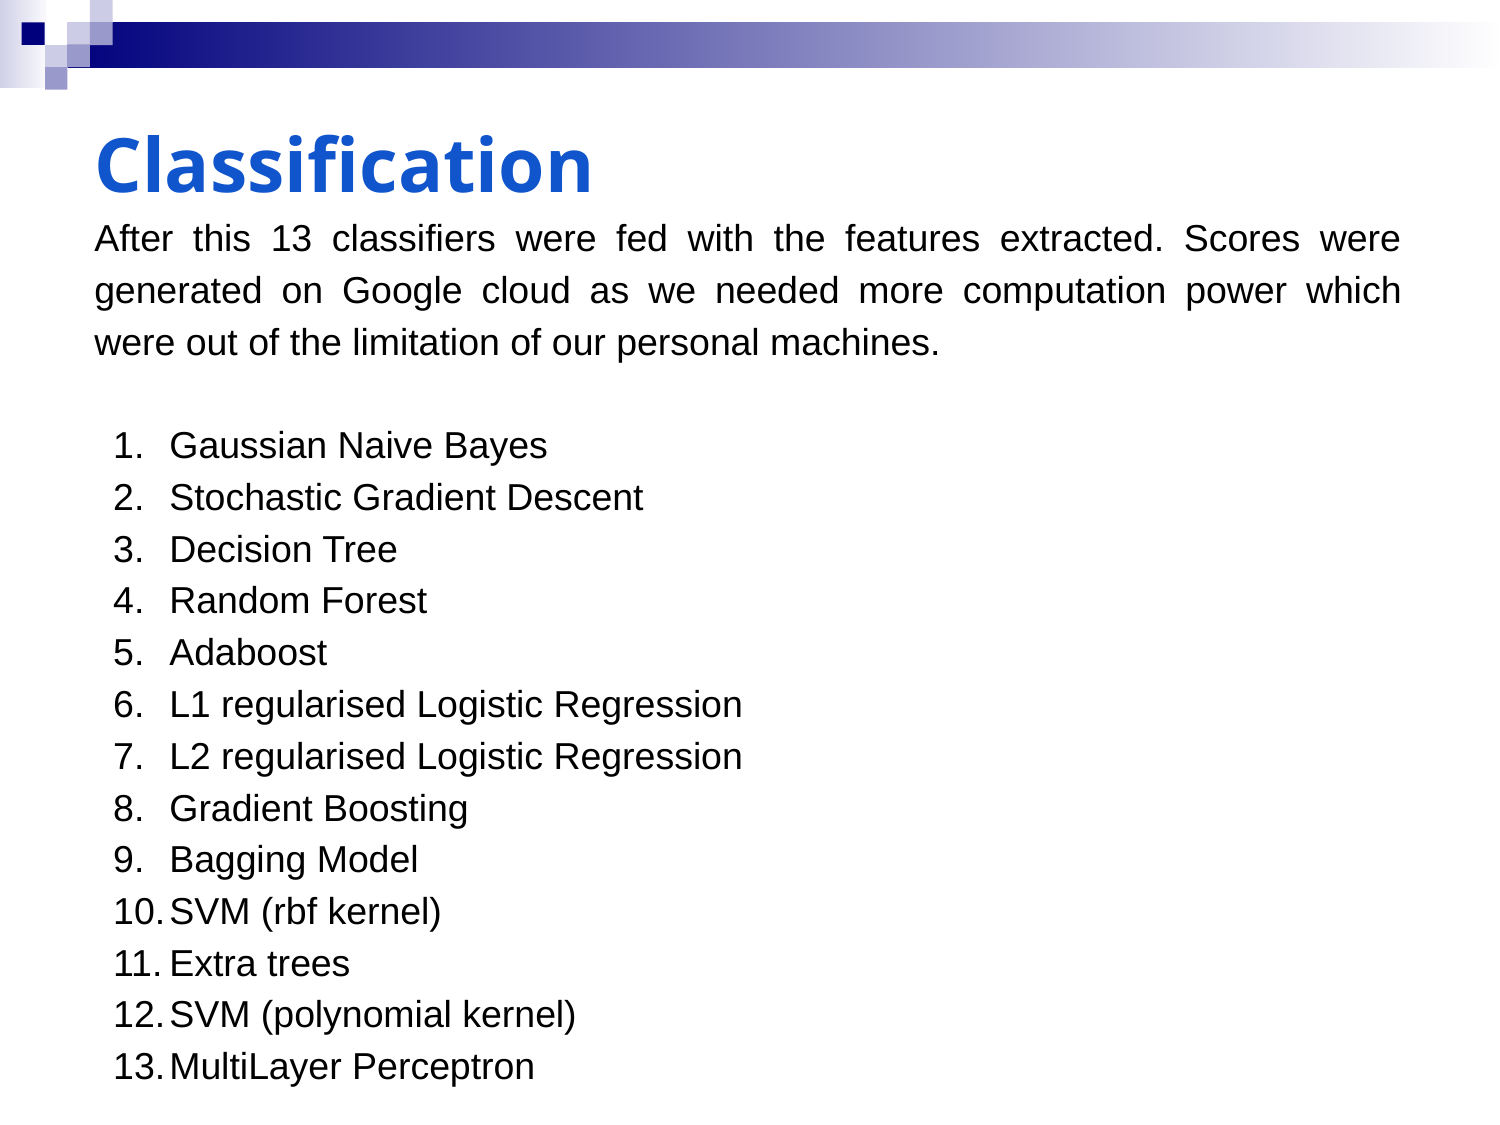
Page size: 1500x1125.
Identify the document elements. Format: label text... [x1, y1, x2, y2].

text_box Classification After this 13 classifiers were fed with the features extracted. Scores were generated on Google cloud as we needed more computation power which were out of the limitation of our personal machines. Gaussian Naive Bayes Stochastic Gradient Descent Decision Tree Random Forest Adaboost L1 regularised Logistic Regression L2 regularised Logistic Regression Gradient Boosting Bagging Model SVM (rbf kernel) Extra trees SVM (polynomial kernel) MultiLayer Perceptron [79, 102, 1417, 1097]
